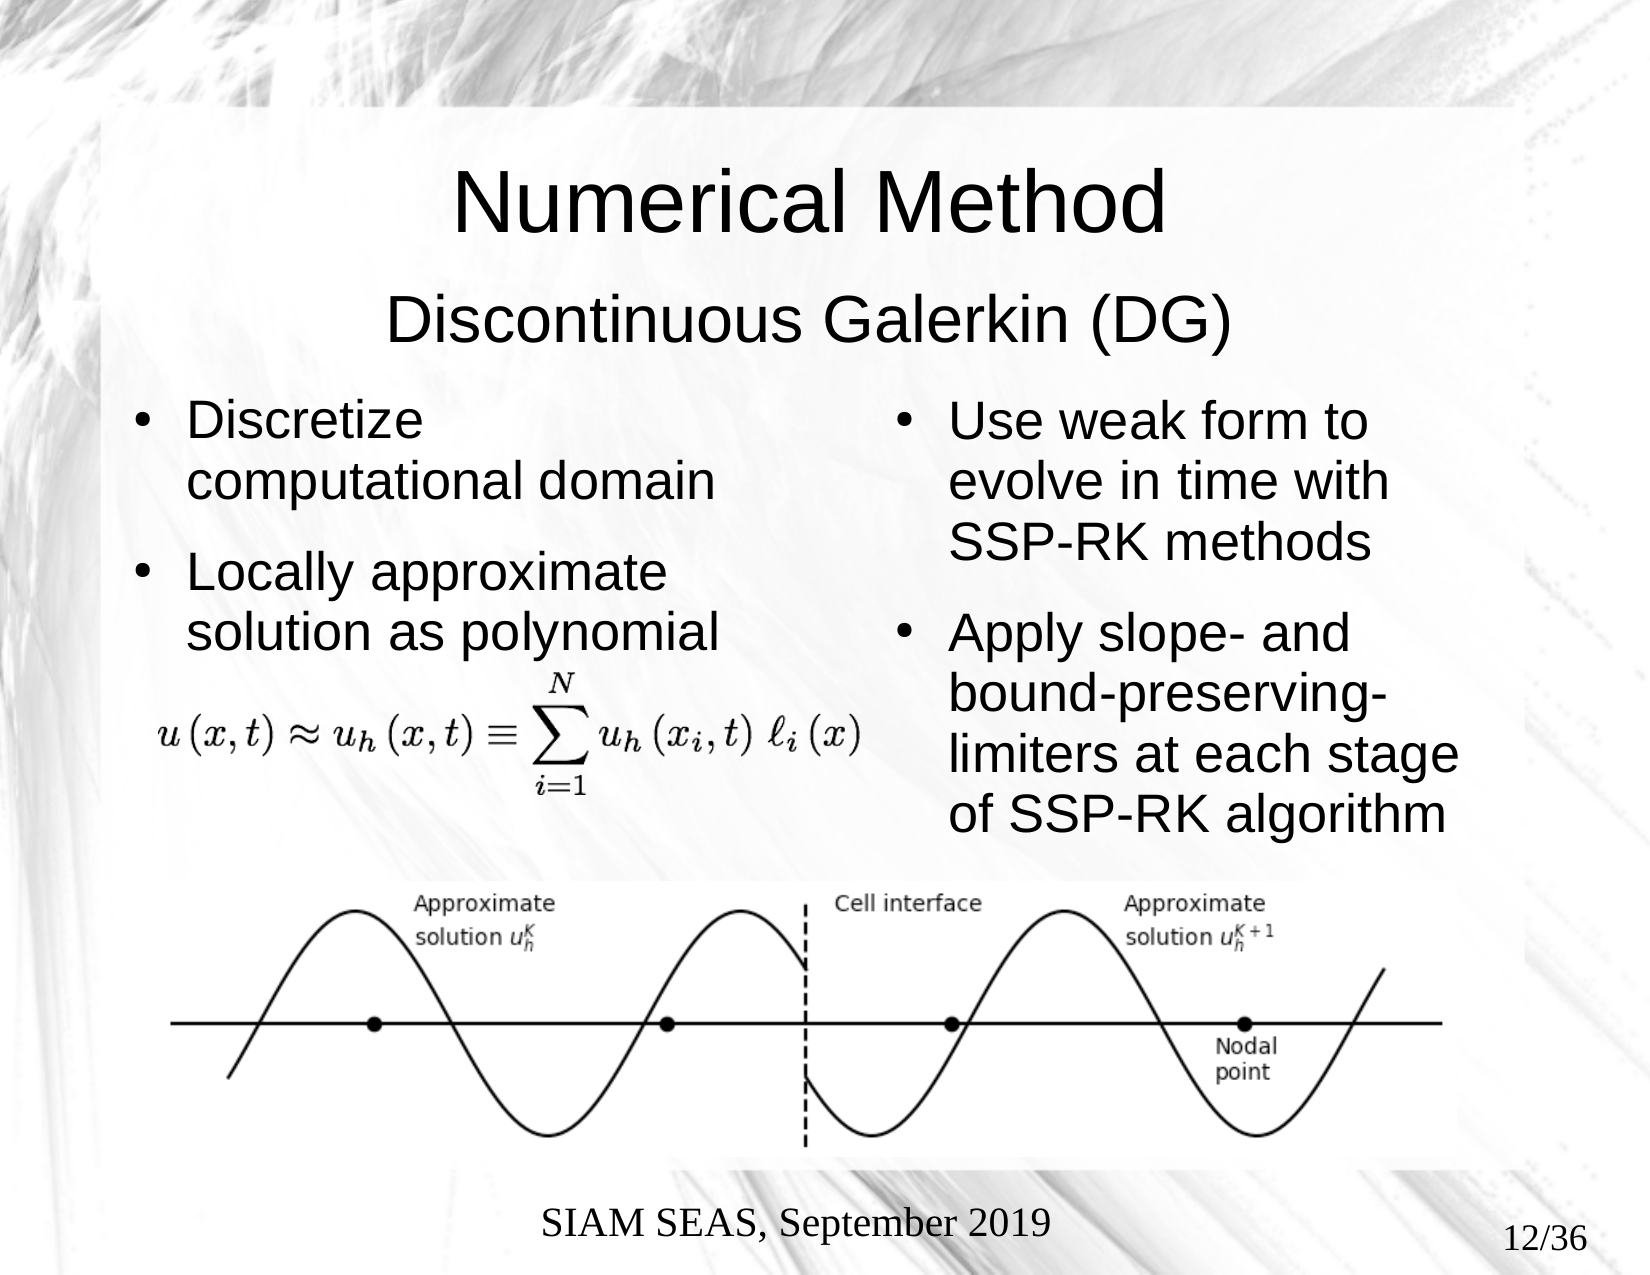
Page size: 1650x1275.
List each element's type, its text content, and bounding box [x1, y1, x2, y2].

picture [0, 0, 1650, 1275]
title Numerical Method [117, 115, 1503, 233]
title Discontinuous Galerkin (DG) [117, 233, 1503, 407]
list Use weak form to evolve in time with SSP-RK methods Apply slope- and bound-preserving-limiters at each stage of SSP-RK algorithm [877, 390, 1492, 1092]
list Discretize computational domain Locally approximate solution as polynomial [115, 389, 730, 1092]
